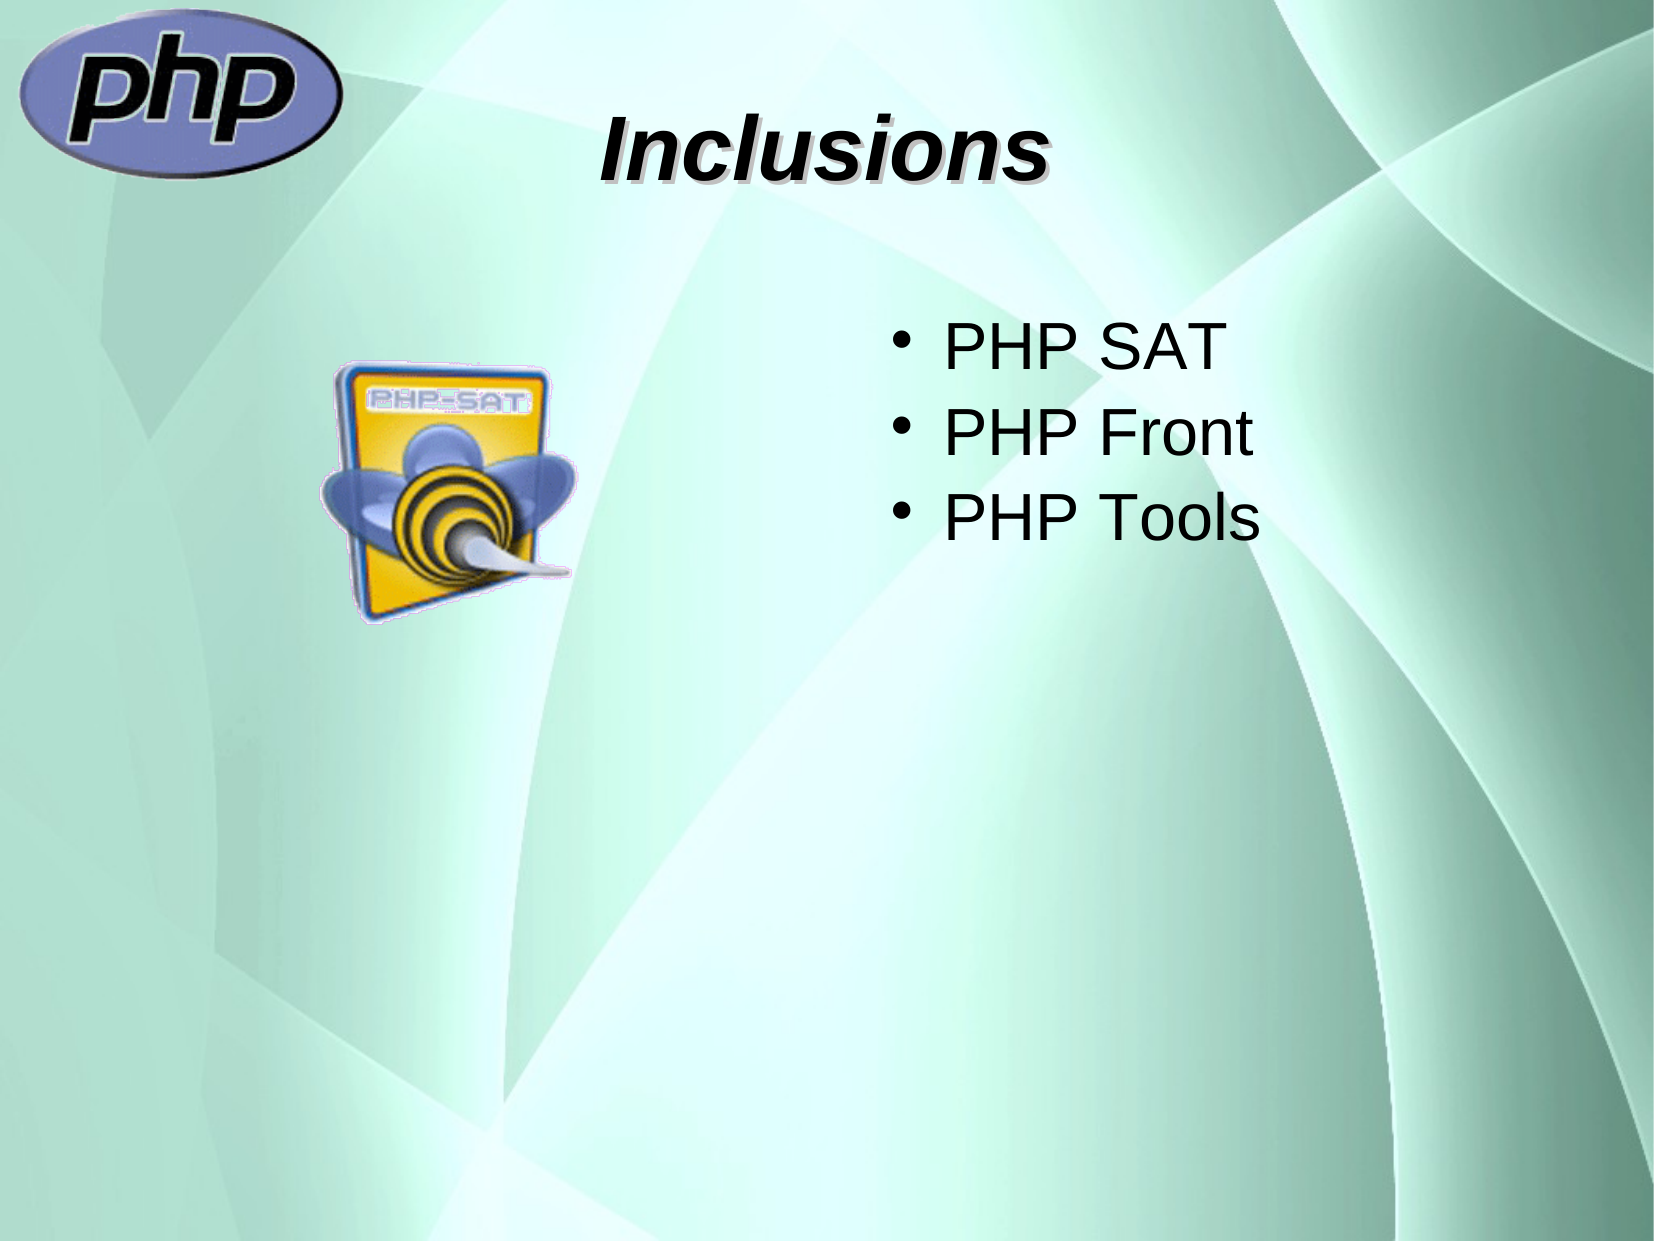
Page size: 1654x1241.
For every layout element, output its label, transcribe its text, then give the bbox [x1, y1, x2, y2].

title Inclusions [82, 49, 1571, 257]
picture [0, 0, 1654, 1241]
list PHP SAT PHP Front PHP Tools [856, 324, 1583, 1129]
